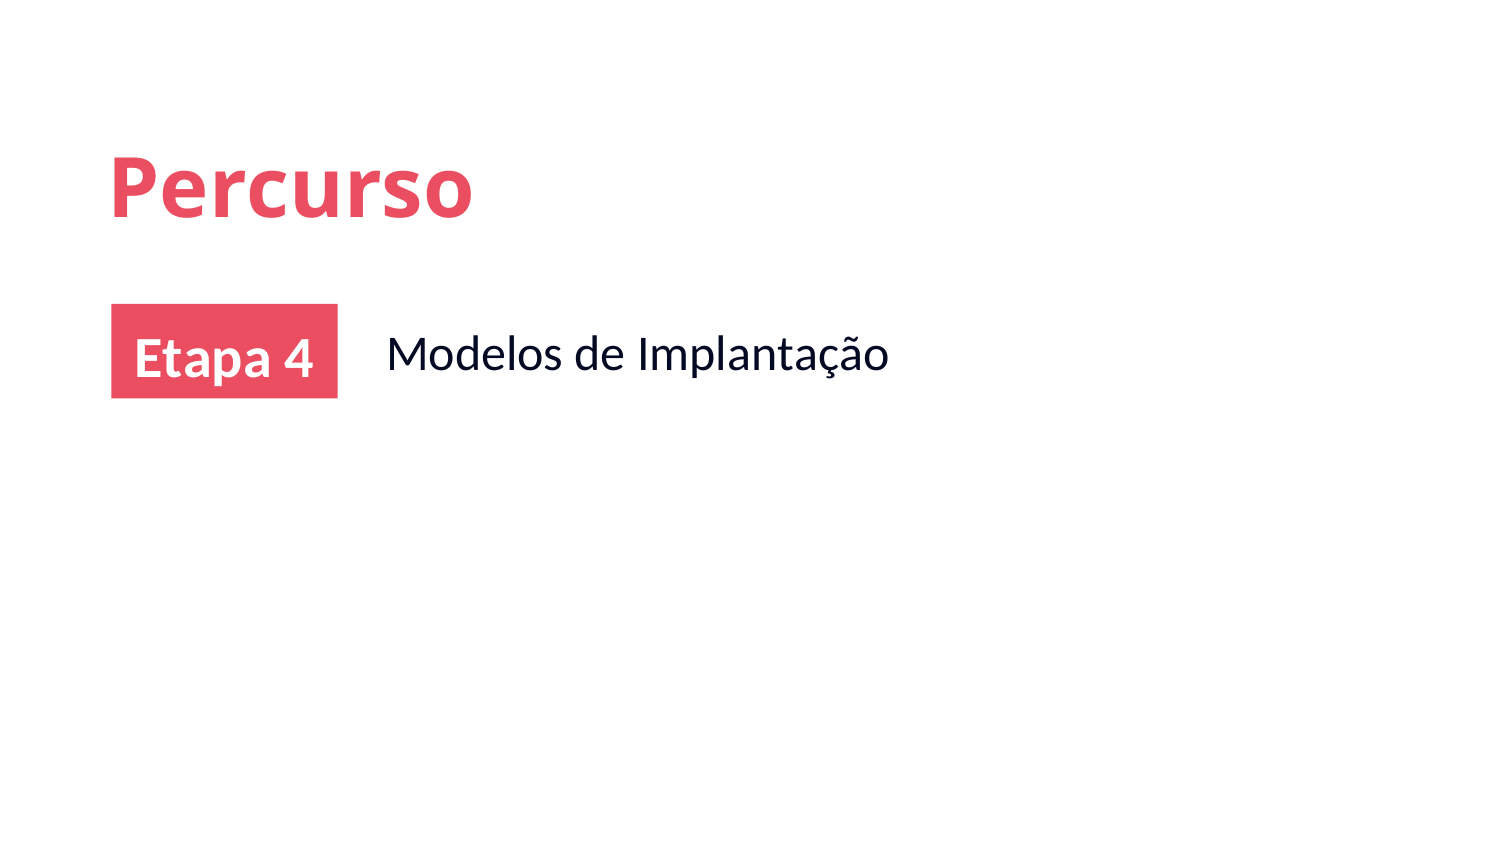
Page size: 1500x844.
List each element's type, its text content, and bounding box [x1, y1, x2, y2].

text_box Percurso [92, 104, 1309, 243]
text_box Etapa 4 [111, 303, 338, 399]
text_box Modelos de Implantação [371, 313, 1384, 389]
